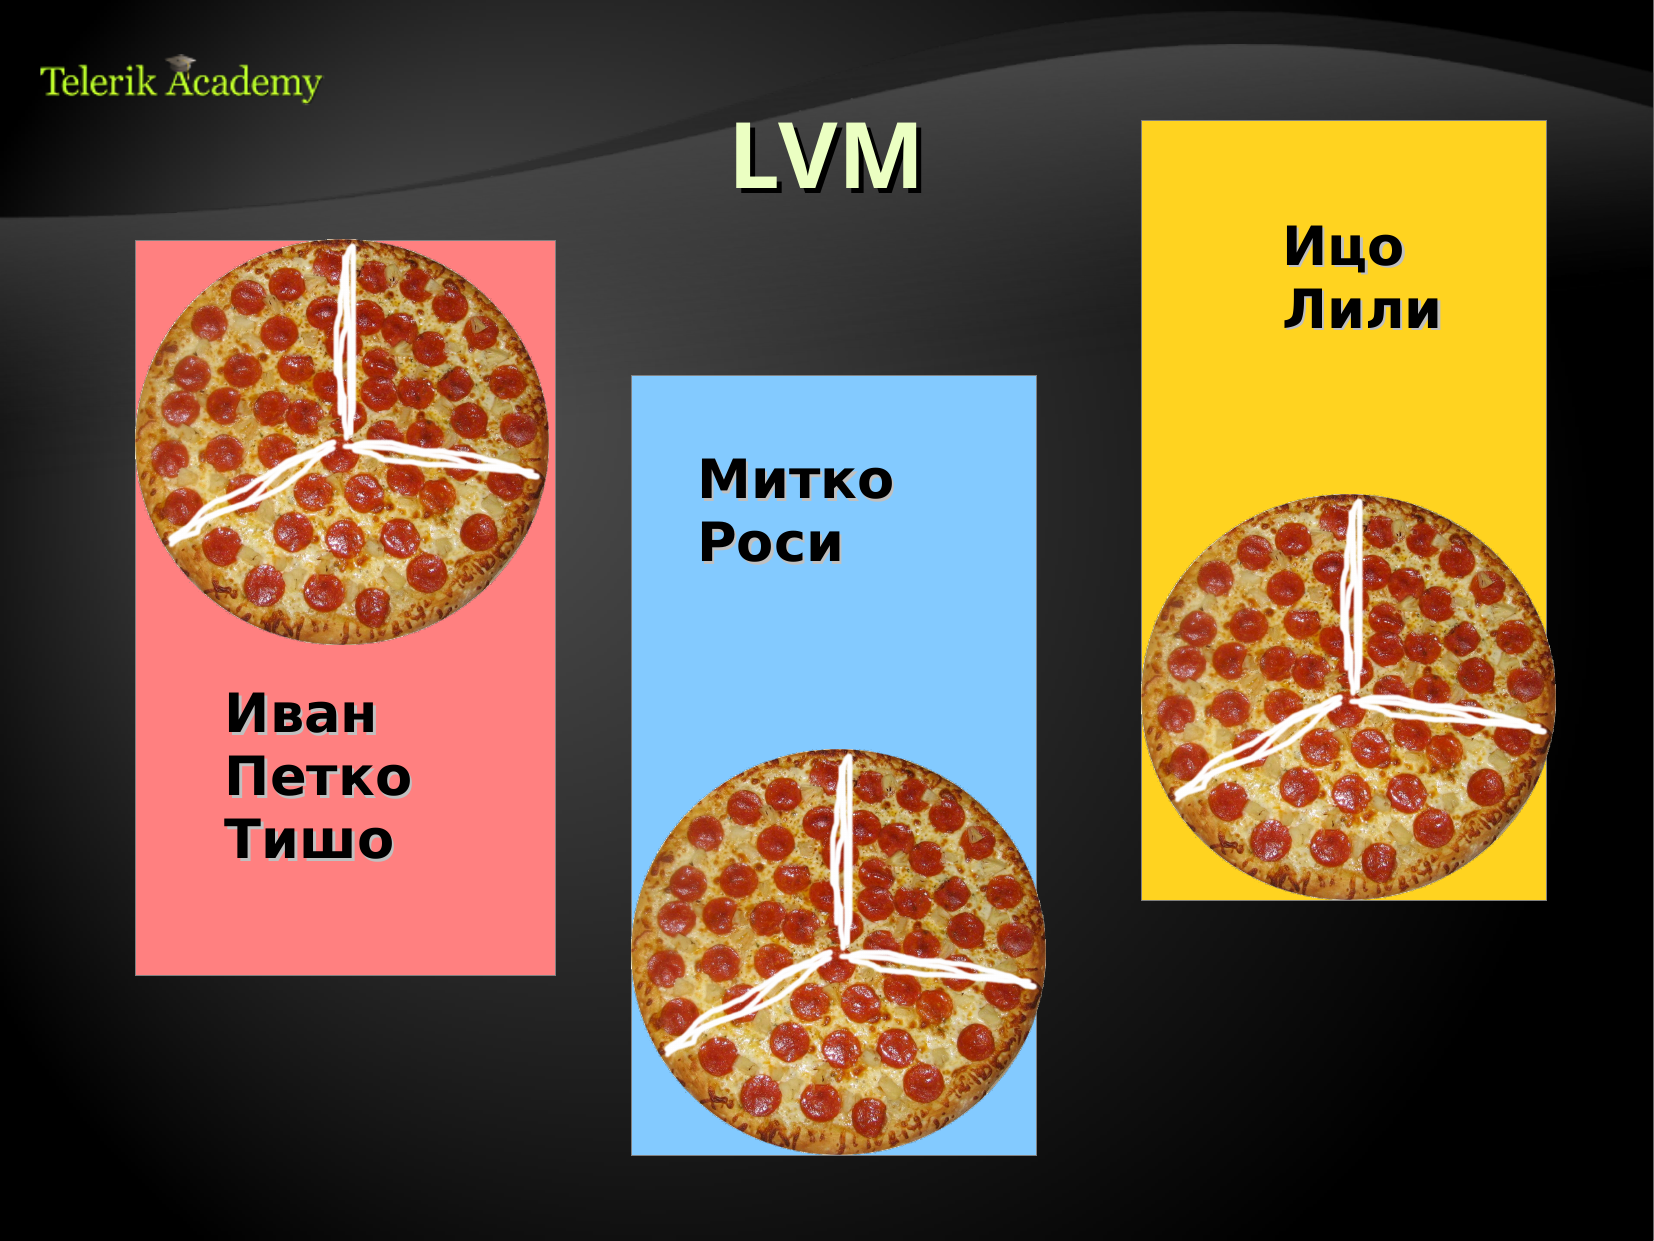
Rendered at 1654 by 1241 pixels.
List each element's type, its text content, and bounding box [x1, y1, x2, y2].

text_box Иван Петко Тишо [210, 675, 428, 879]
text_box [631, 375, 1037, 749]
text_box [135, 240, 556, 976]
text_box Ицо Лили [1267, 207, 1459, 412]
text_box Митко Роси [682, 441, 910, 582]
title LVM [82, 49, 1571, 257]
picture [0, 0, 1654, 1241]
text_box [1141, 120, 1547, 494]
